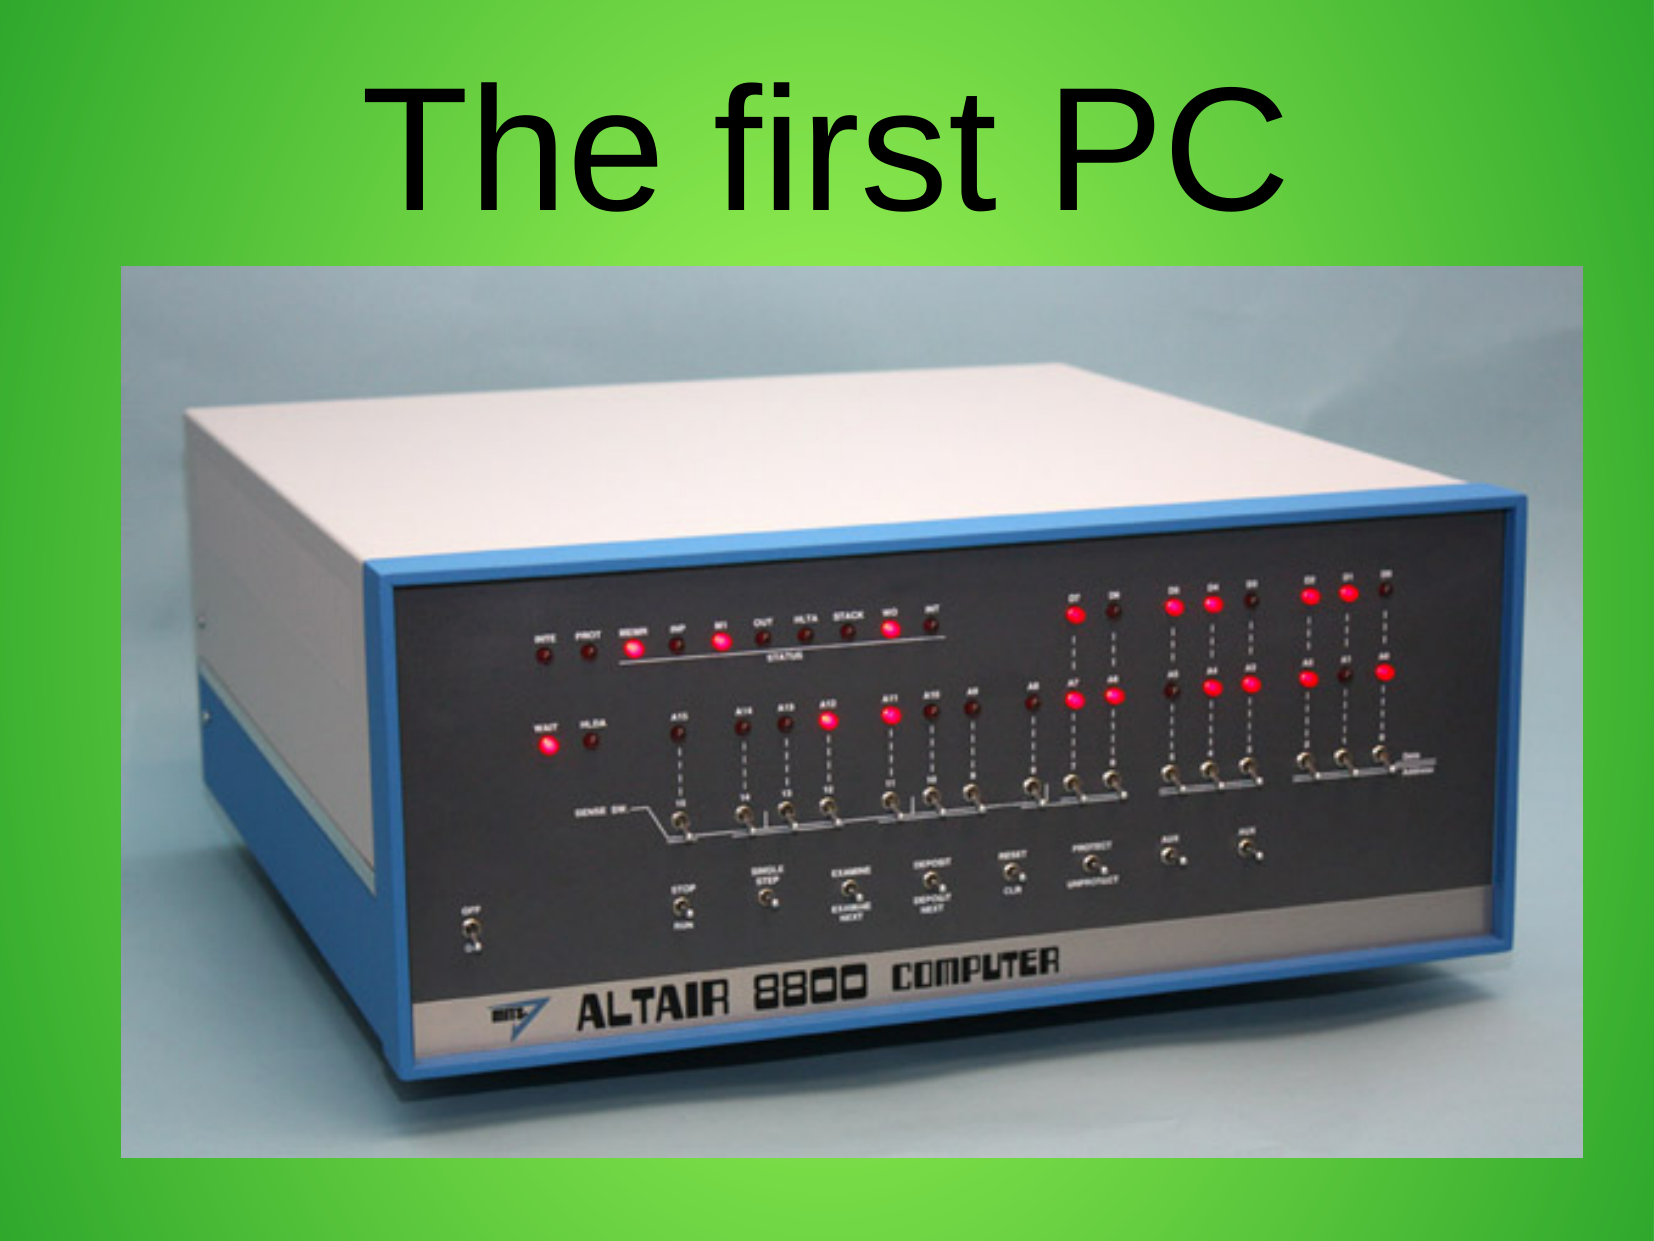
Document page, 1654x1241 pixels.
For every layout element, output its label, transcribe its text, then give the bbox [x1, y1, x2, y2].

title The first PC [82, 47, 1571, 252]
picture [121, 266, 1583, 1158]
